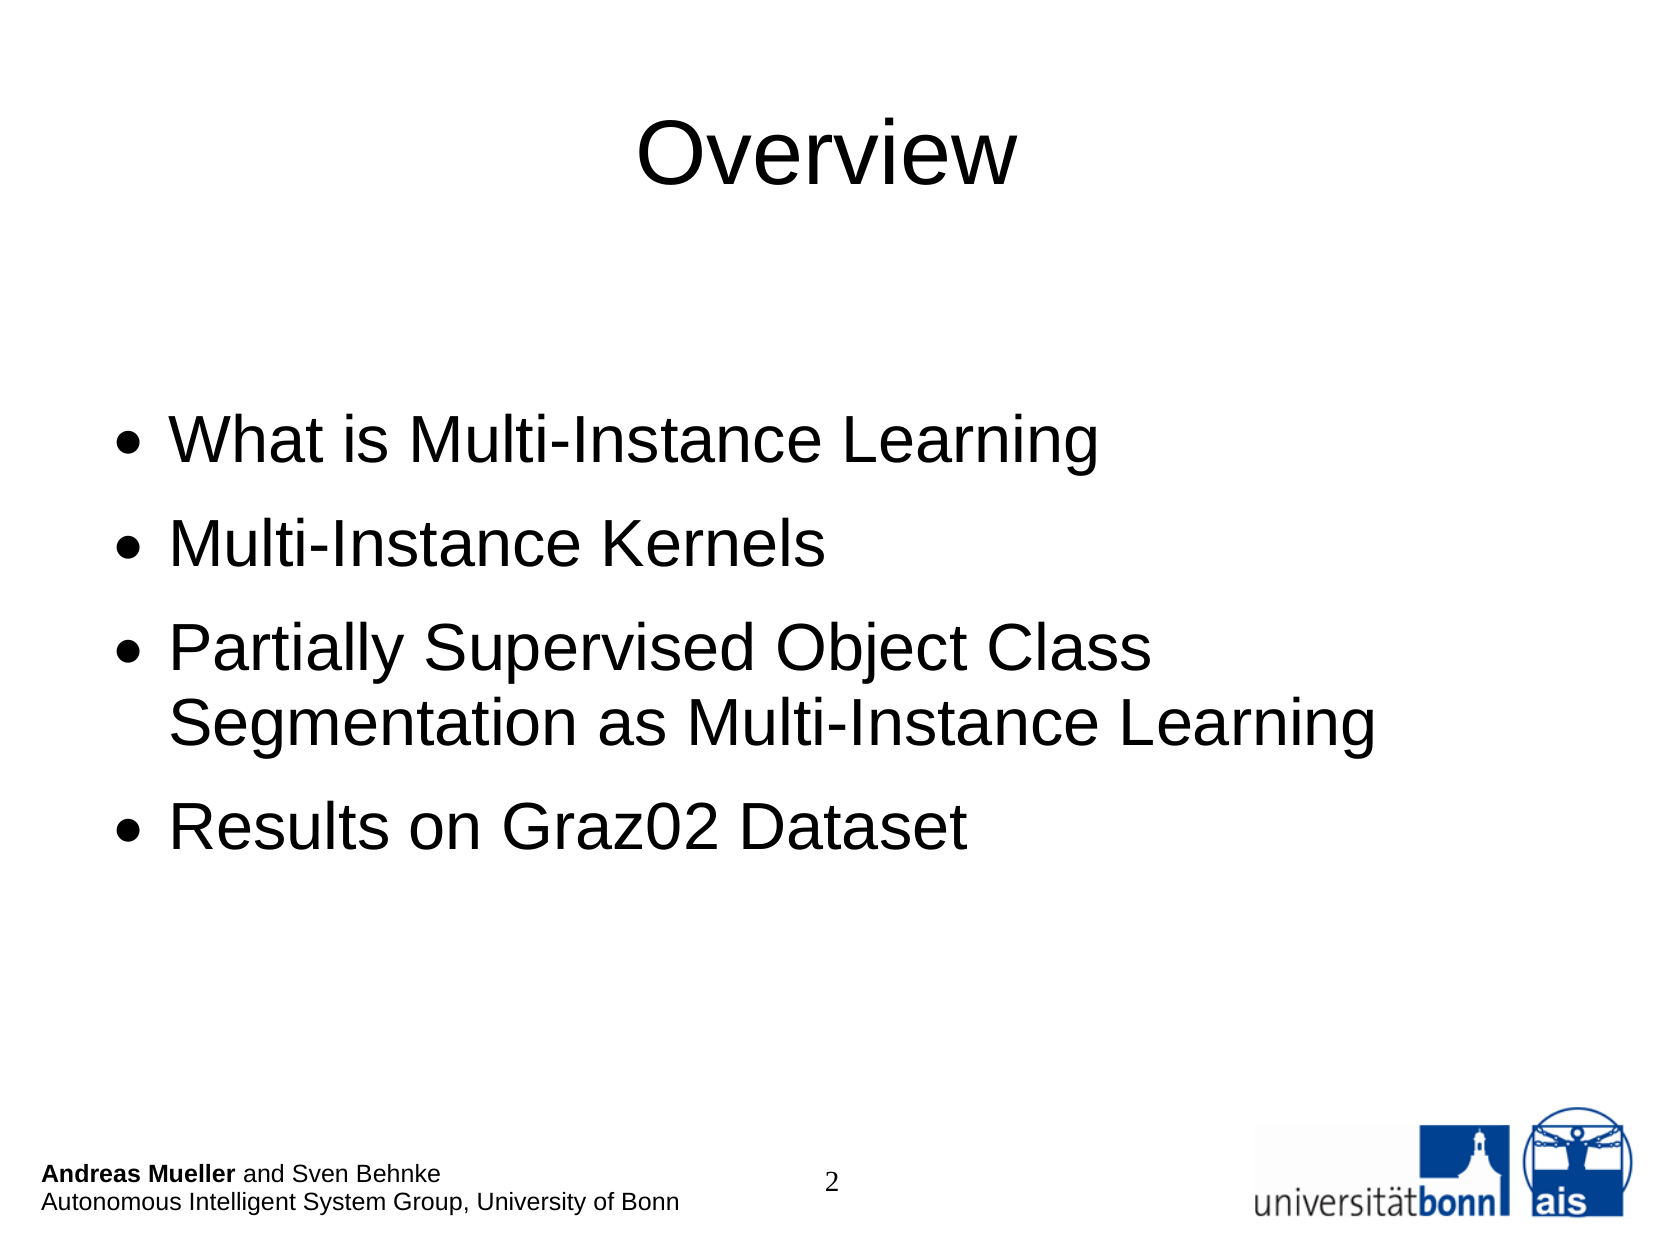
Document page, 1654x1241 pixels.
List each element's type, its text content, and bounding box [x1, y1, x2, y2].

picture [1255, 1106, 1635, 1220]
text_box What is Multi-Instance Learning Multi-Instance Kernels Partially Supervised Object Class Segmentation as Multi-Instance Learning Results on Graz02 Dataset [82, 290, 1571, 872]
text_box Overview [82, 94, 1571, 212]
